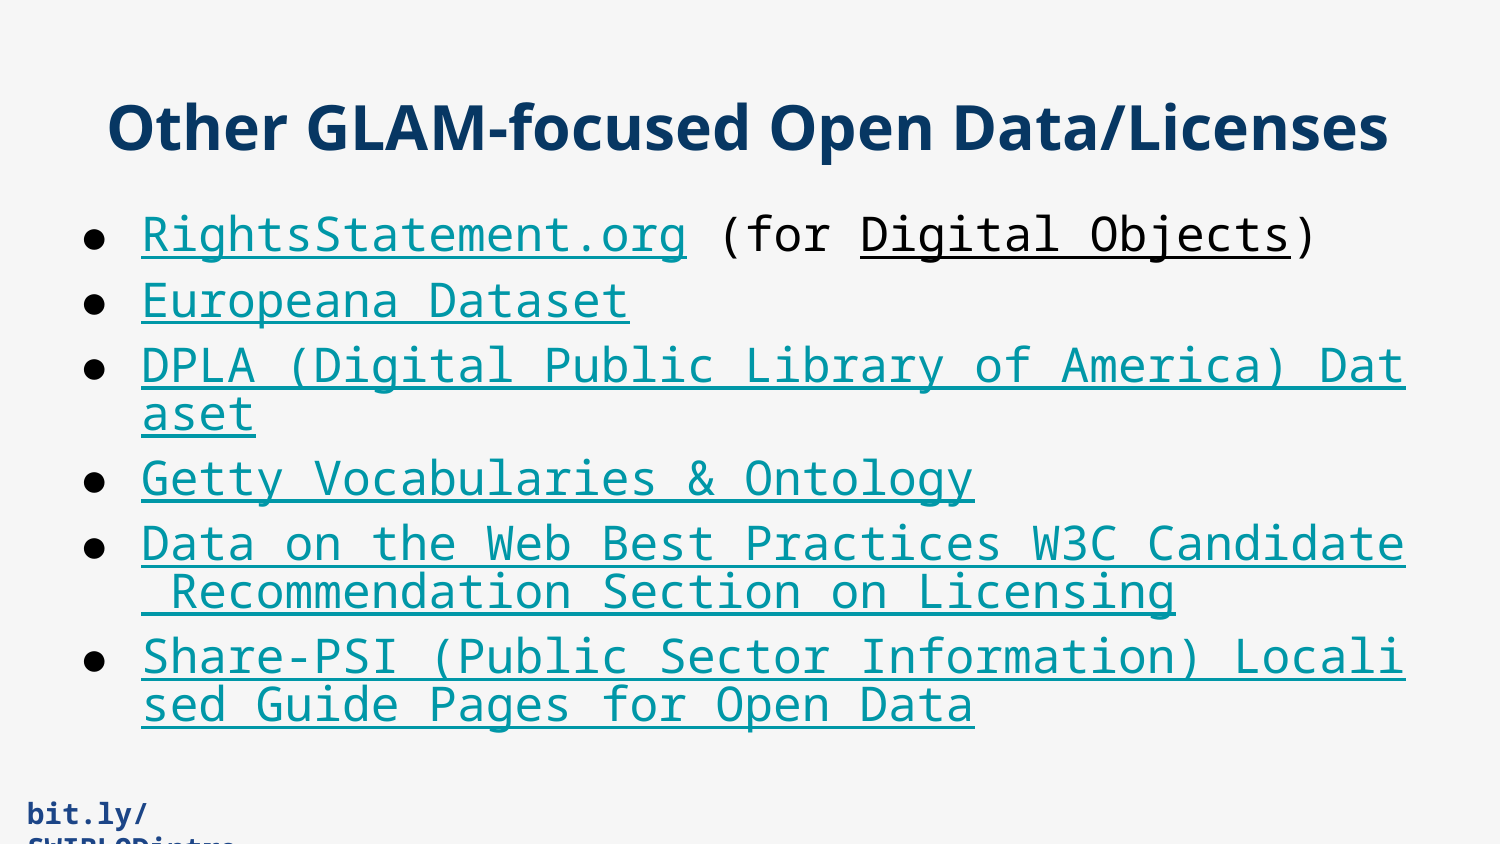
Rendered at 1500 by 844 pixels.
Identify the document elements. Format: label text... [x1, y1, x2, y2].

list RightsStatement.org (for Digital Objects) Europeana Dataset DPLA (Digital Public Library of America) Dataset Getty Vocabularies & Ontology Data on the Web Best Practices W3C Candidate Recommendation Section on Licensing Share-PSI (Public Sector Information) Localised Guide Pages for Open Data [51, 189, 1449, 750]
title Other GLAM-focused Open Data/Licenses [10, 72, 1487, 167]
